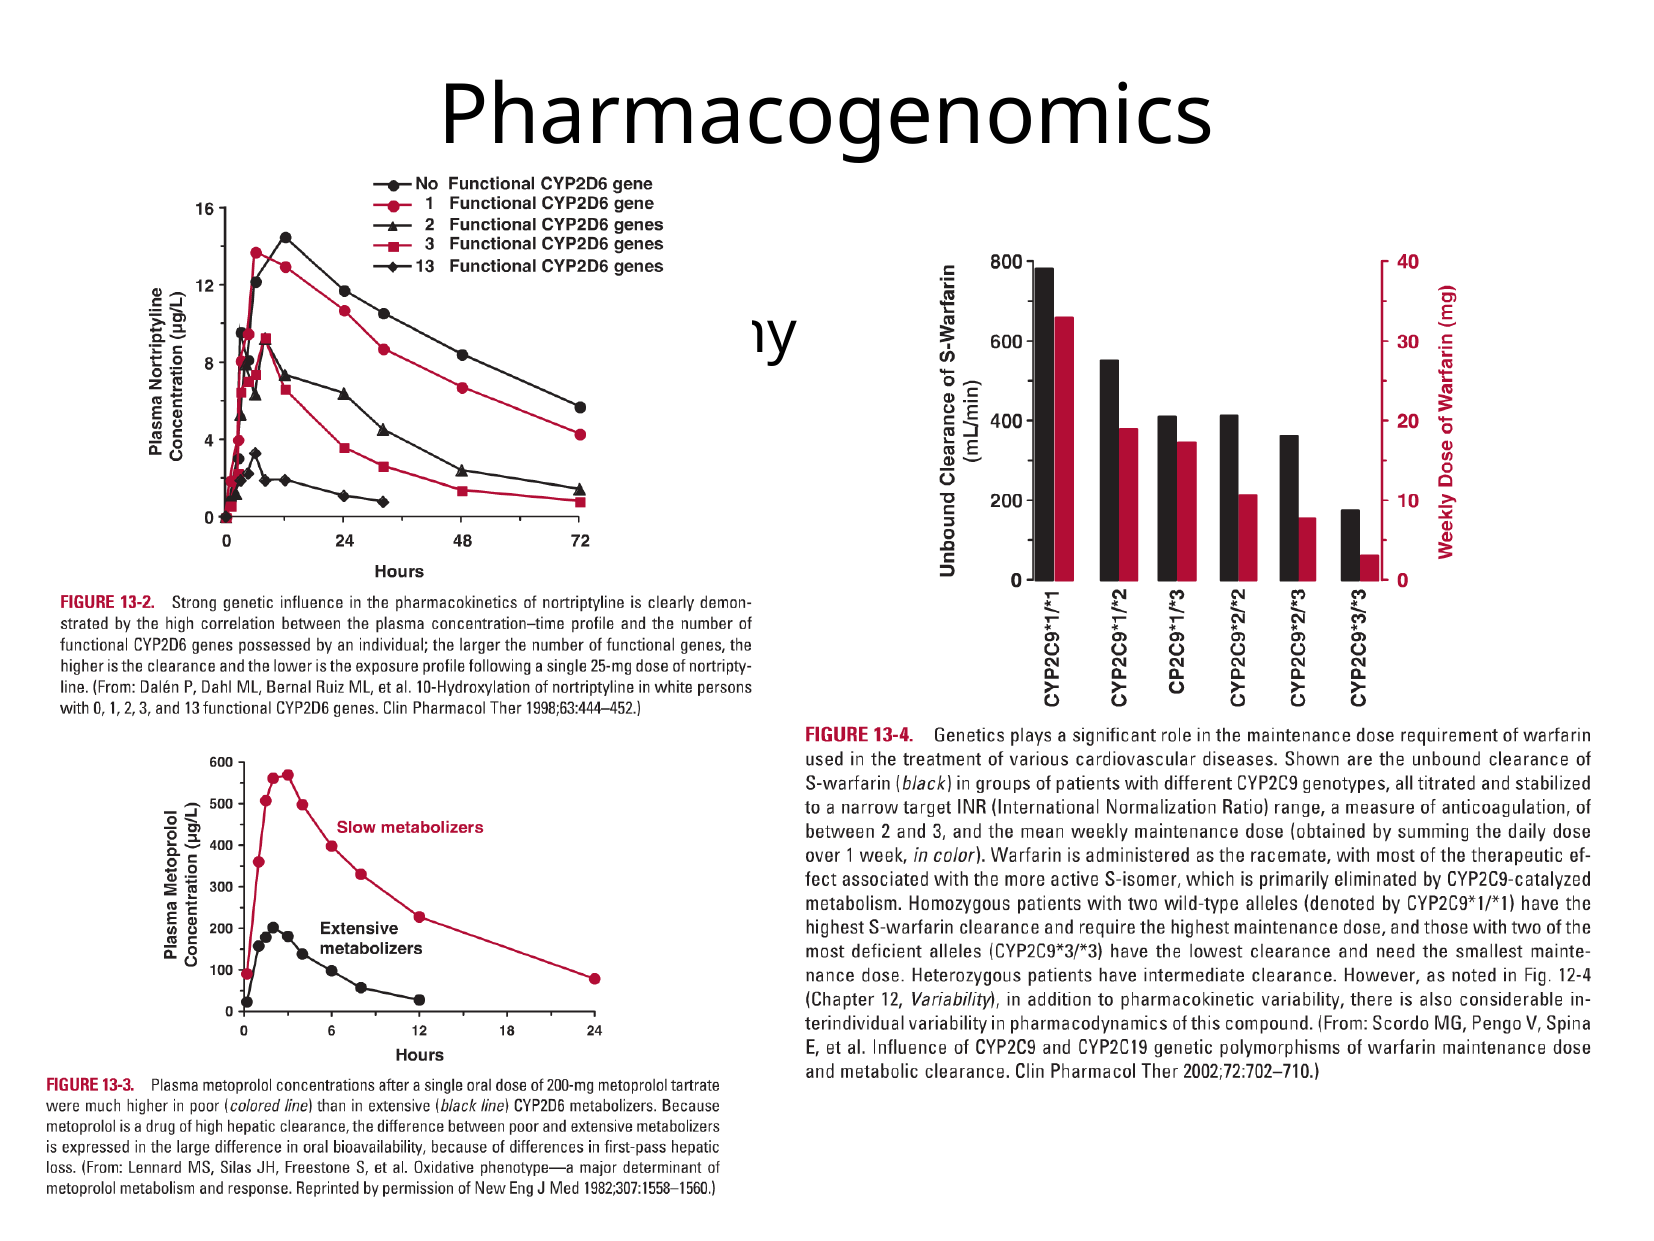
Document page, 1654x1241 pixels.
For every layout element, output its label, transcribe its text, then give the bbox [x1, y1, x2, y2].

picture [804, 254, 1591, 1081]
title Pharmacogenomics [82, 8, 1571, 216]
picture [60, 176, 752, 717]
list Individualized theraphy Warfarin example [82, 290, 804, 1010]
picture [46, 756, 721, 1197]
